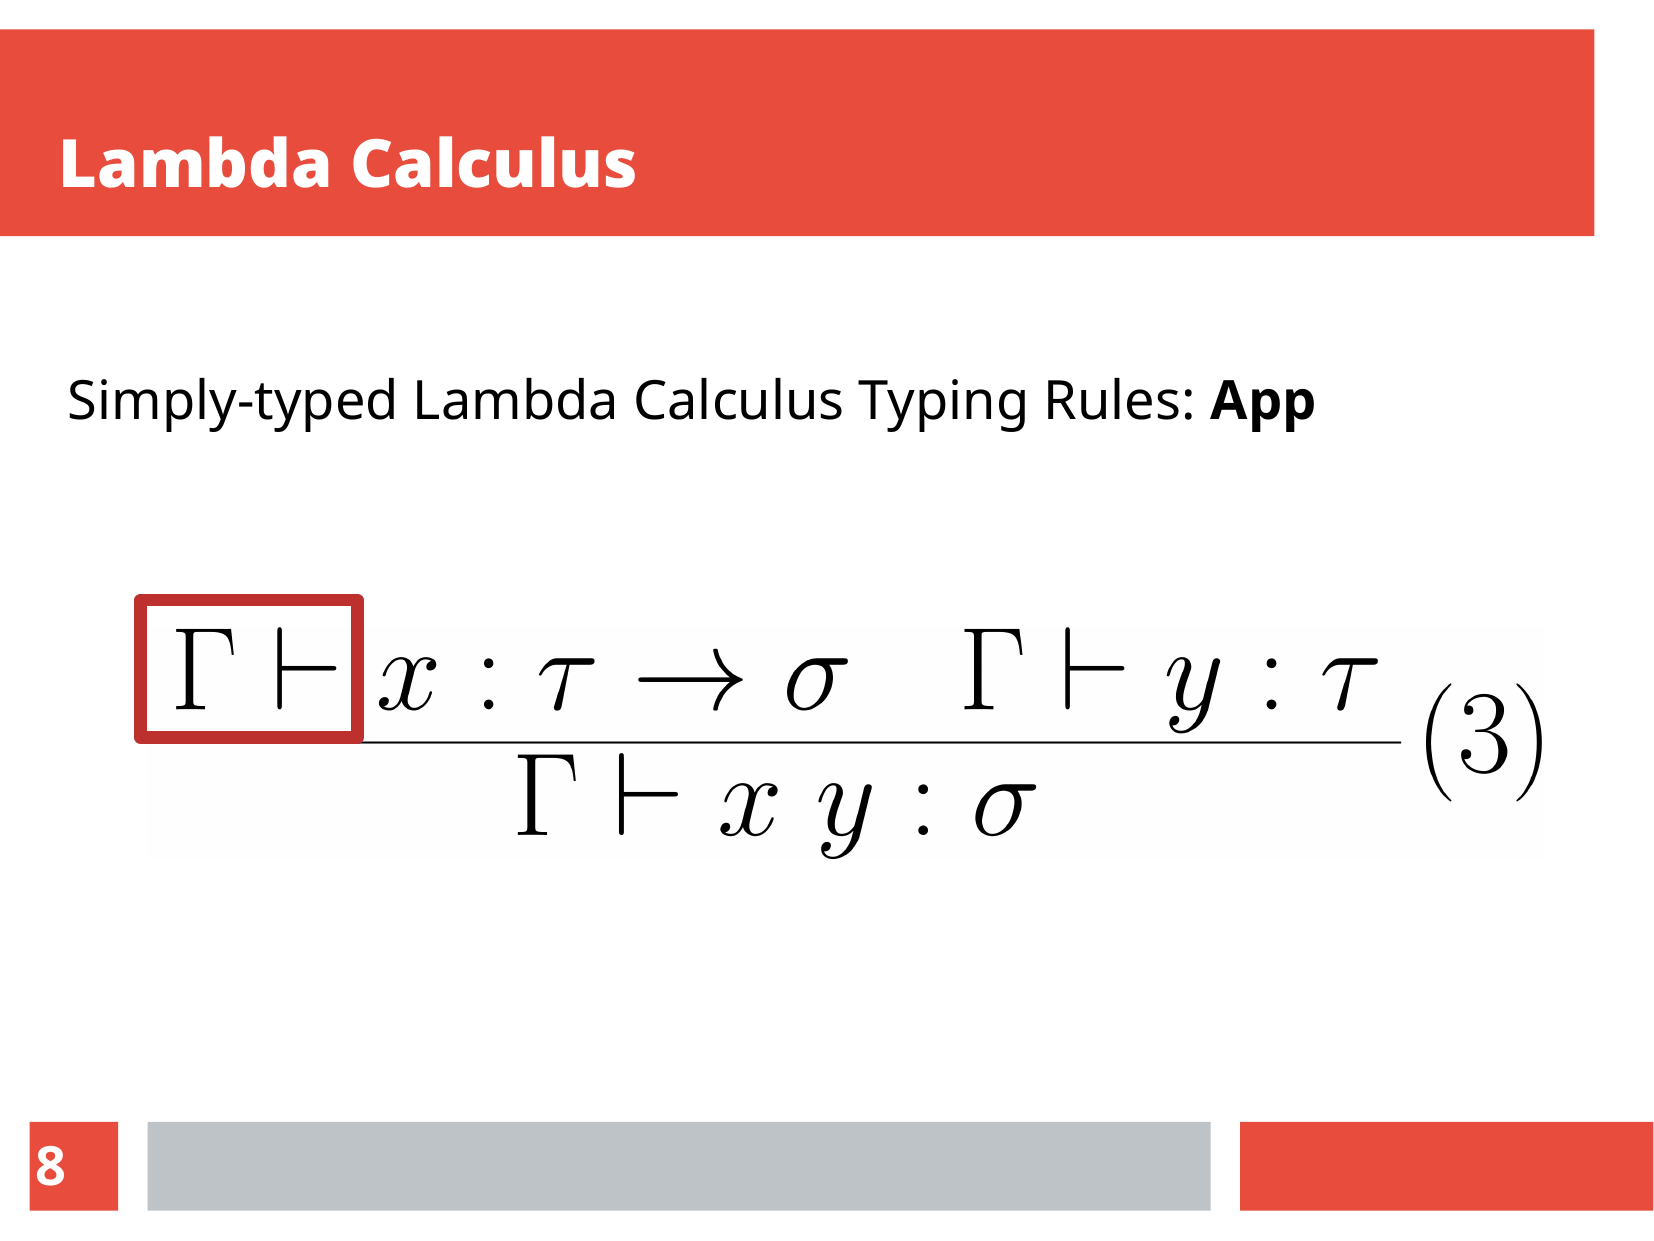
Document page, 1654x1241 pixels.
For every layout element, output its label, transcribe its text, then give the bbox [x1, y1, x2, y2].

text_box Simply-typed Lambda Calculus Typing Rules: App [53, 354, 1588, 433]
picture [147, 627, 1544, 860]
text_box 8 [20, 1119, 254, 1210]
title Lambda Calculus [59, 58, 1595, 207]
picture [147, 627, 351, 731]
